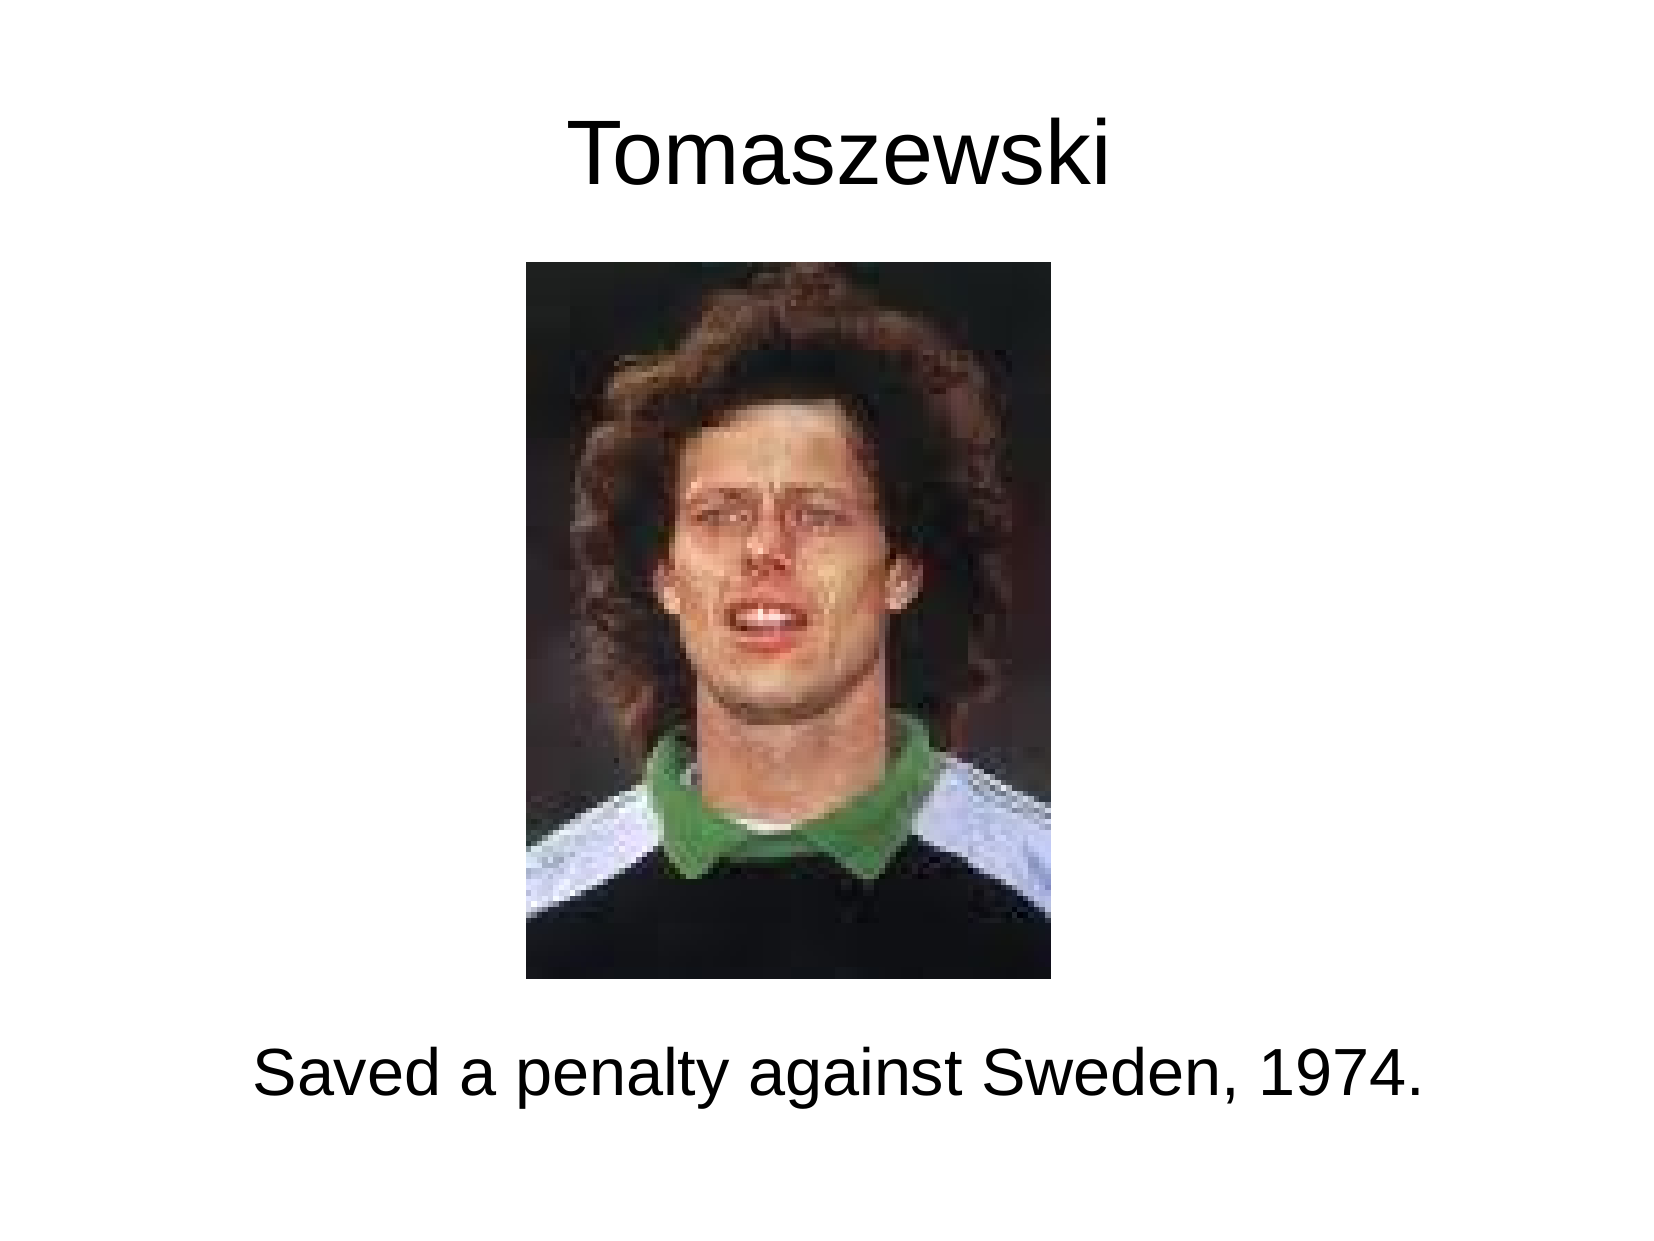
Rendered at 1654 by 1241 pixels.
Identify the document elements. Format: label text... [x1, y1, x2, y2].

picture [526, 262, 1051, 979]
subtitle Saved a penalty against Sweden, 1974. [75, 1012, 1571, 1132]
title Tomaszewski [82, 56, 1571, 250]
